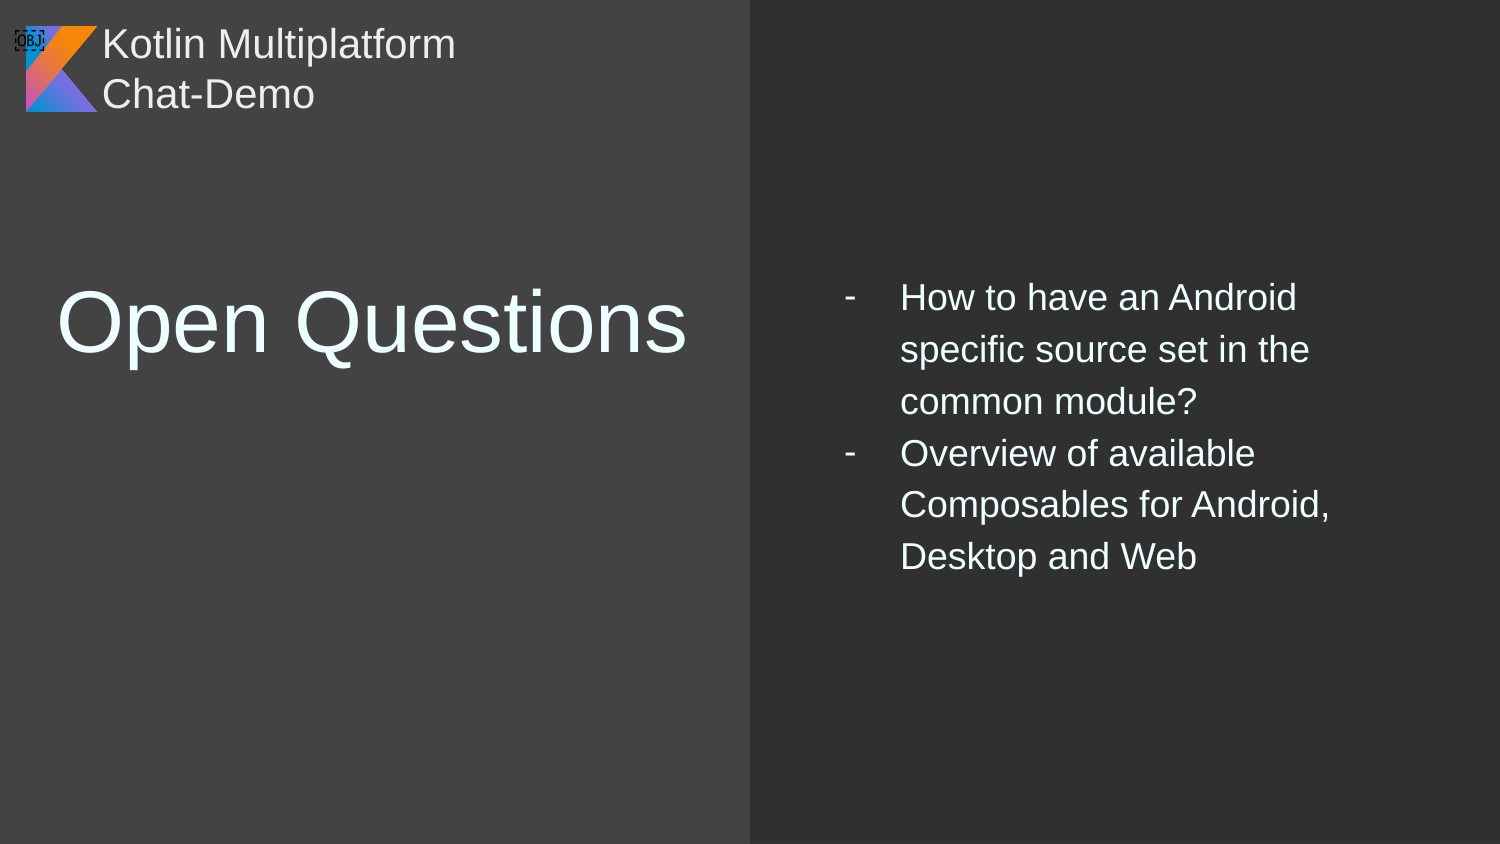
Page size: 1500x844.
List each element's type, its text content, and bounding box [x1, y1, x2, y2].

title Open Questions [40, 196, 704, 440]
picture [26, 26, 98, 112]
list How to have an Android specific source set in the common module? Overview of available Composables for Android, Desktop and Web [810, 118, 1440, 725]
